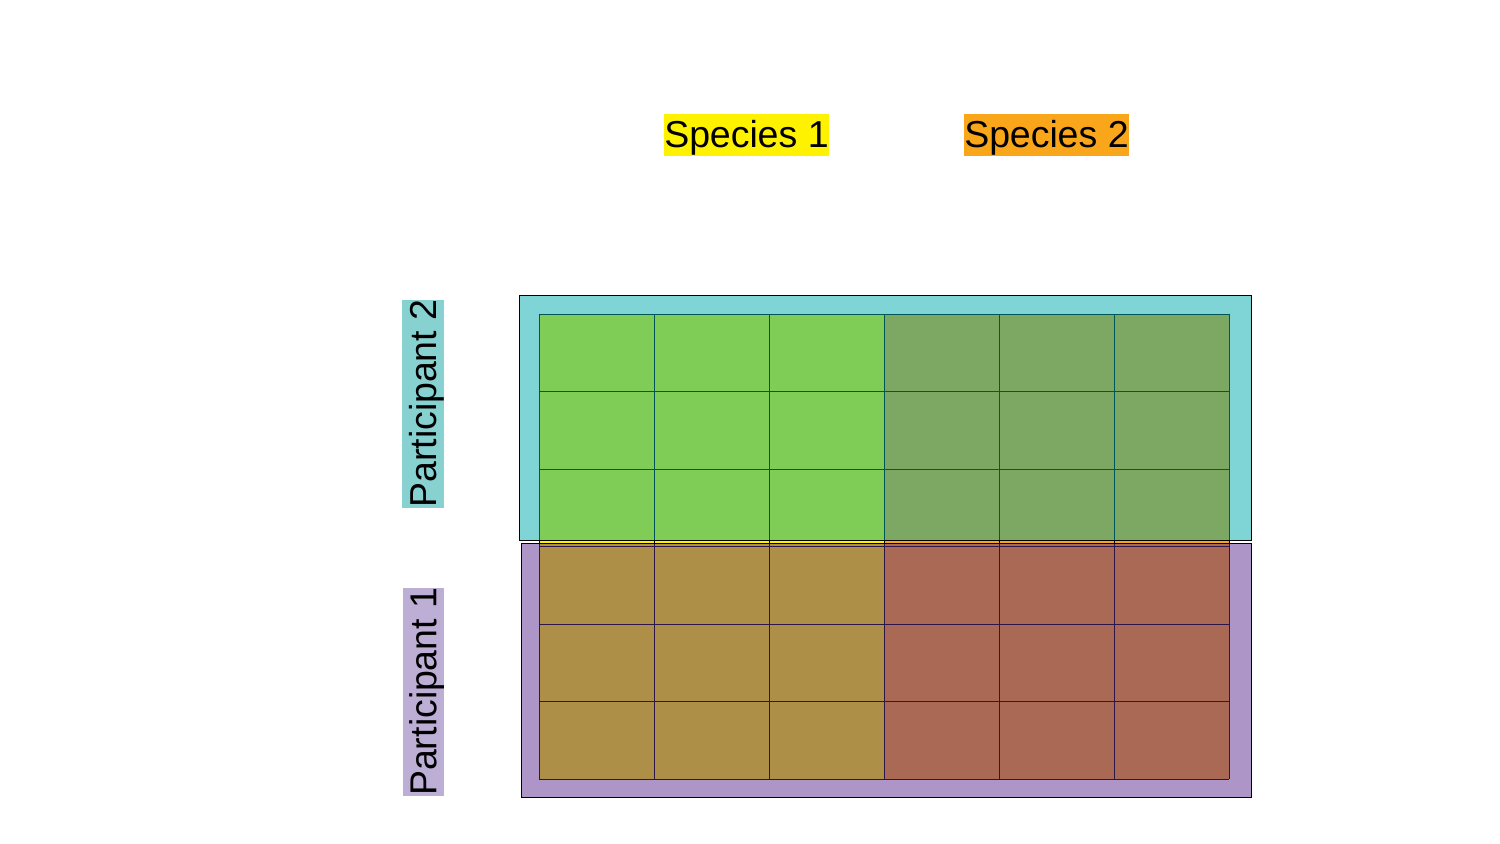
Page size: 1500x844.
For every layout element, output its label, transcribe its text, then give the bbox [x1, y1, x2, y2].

text_box Participant 1 Participant 2 [394, 125, 494, 811]
text_box [519, 295, 1252, 541]
text_box [521, 543, 1252, 798]
text_box Species 1 Species 2 [649, 106, 1335, 206]
